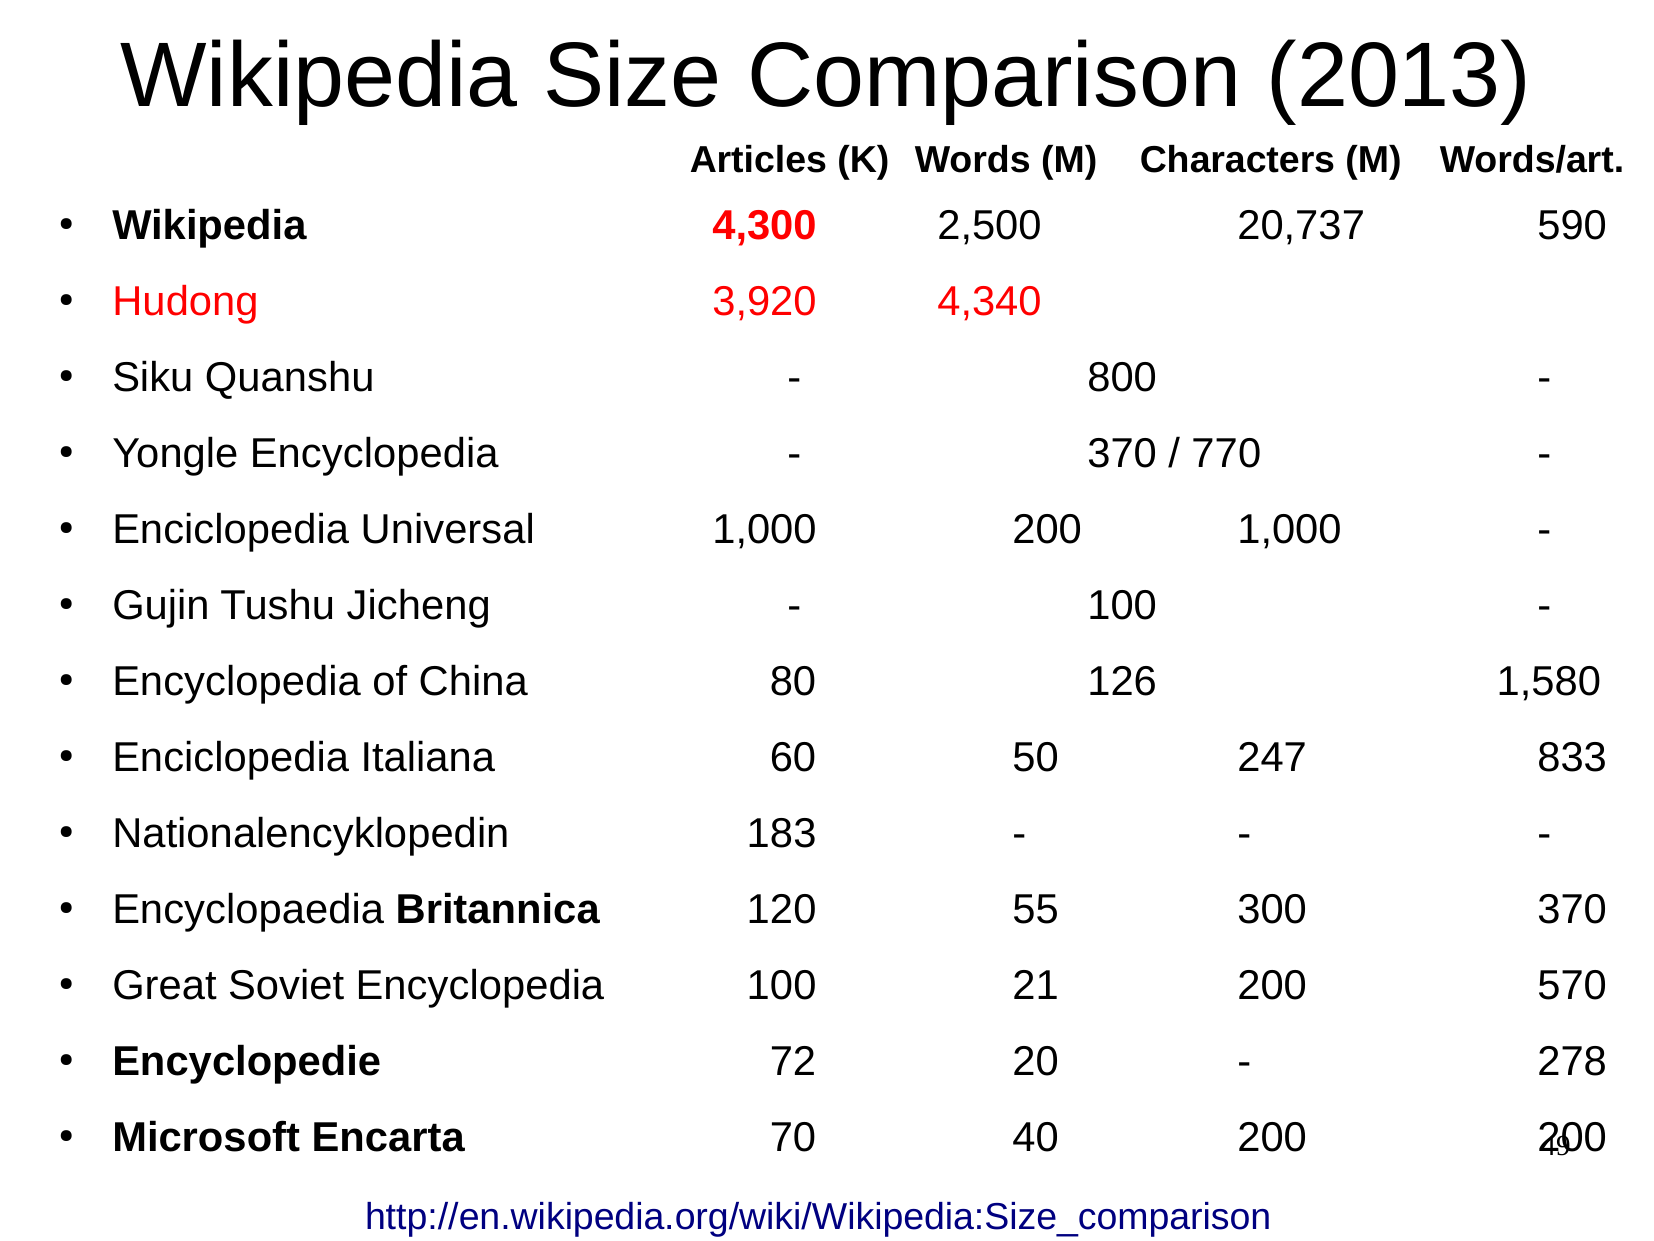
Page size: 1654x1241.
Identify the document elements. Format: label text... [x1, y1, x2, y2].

text_box Articles (K) Words (M) Characters (M) Words/art. [675, 131, 1654, 189]
title Wikipedia Size Comparison (2013) [82, 19, 1571, 131]
text_box http://en.wikipedia.org/wiki/Wikipedia:Size_comparisons [350, 1188, 1304, 1241]
list Wikipedia 4,300 2,500 20,737 590 Hudong 3,920 4,340 Siku Quanshu - 800 - Yongle Encyclopedia - 370 / 770 - Enciclopedia Universal 1,000 200 1,000 - Gujin Tushu Jicheng - 100 - Encyclopedia of China 80 126 1,580 Enciclopedia Italiana 60 50 247 833 Nationalencyklopedin 183 - - - Encyclopaedia Britannica 120 55 300 370 Great Soviet Encyclopedia 100 21 200 570 Encyclopedie 72 20 - 278 Microsoft Encarta 70 40 200 200 [41, 201, 1613, 1161]
